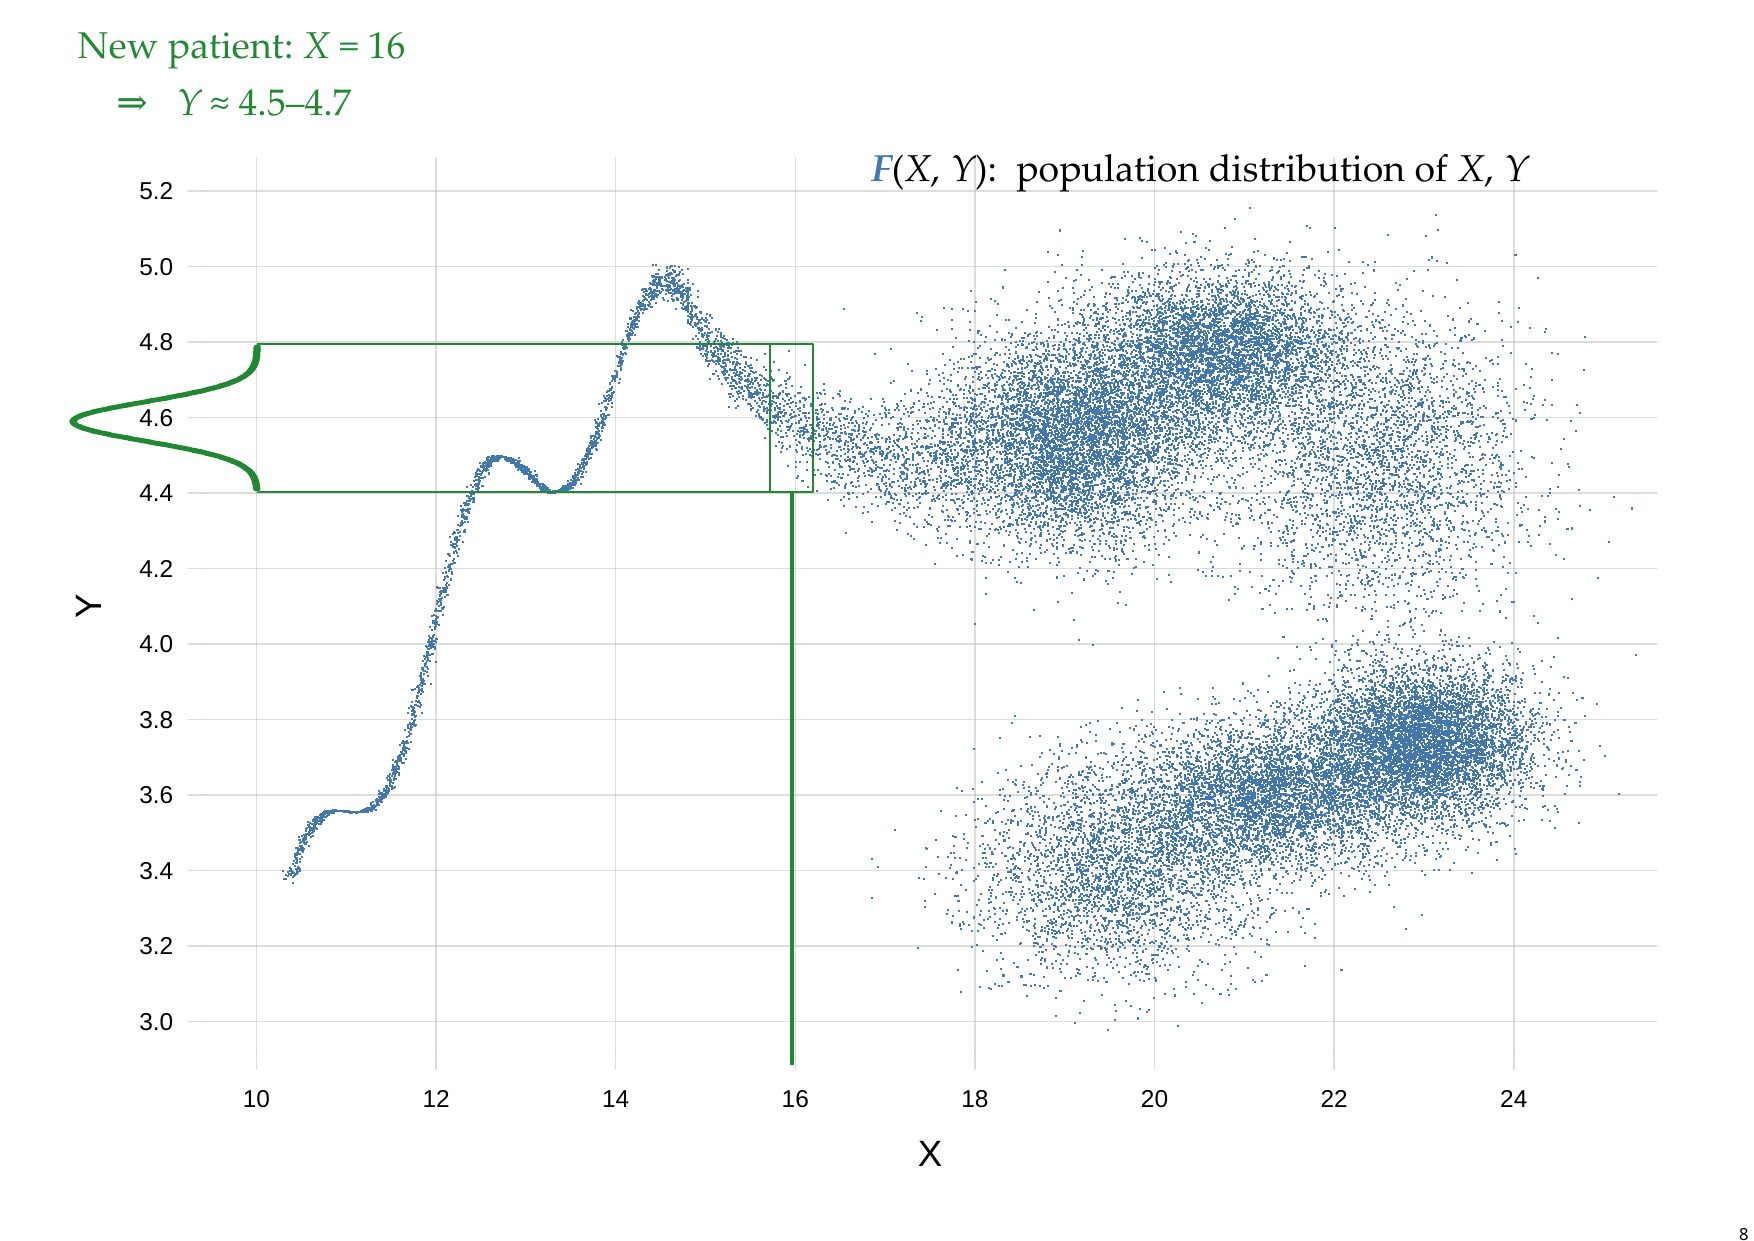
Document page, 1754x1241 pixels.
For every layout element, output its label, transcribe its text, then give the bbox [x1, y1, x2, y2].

text_box New patient: X = 16 [62, 23, 421, 77]
text_box F(X, Y): population distribution of X, Y [856, 146, 1624, 216]
picture [36, 4, 1751, 1216]
text_box ⇒ Y ≈ 4.5–4.7 [101, 80, 366, 134]
